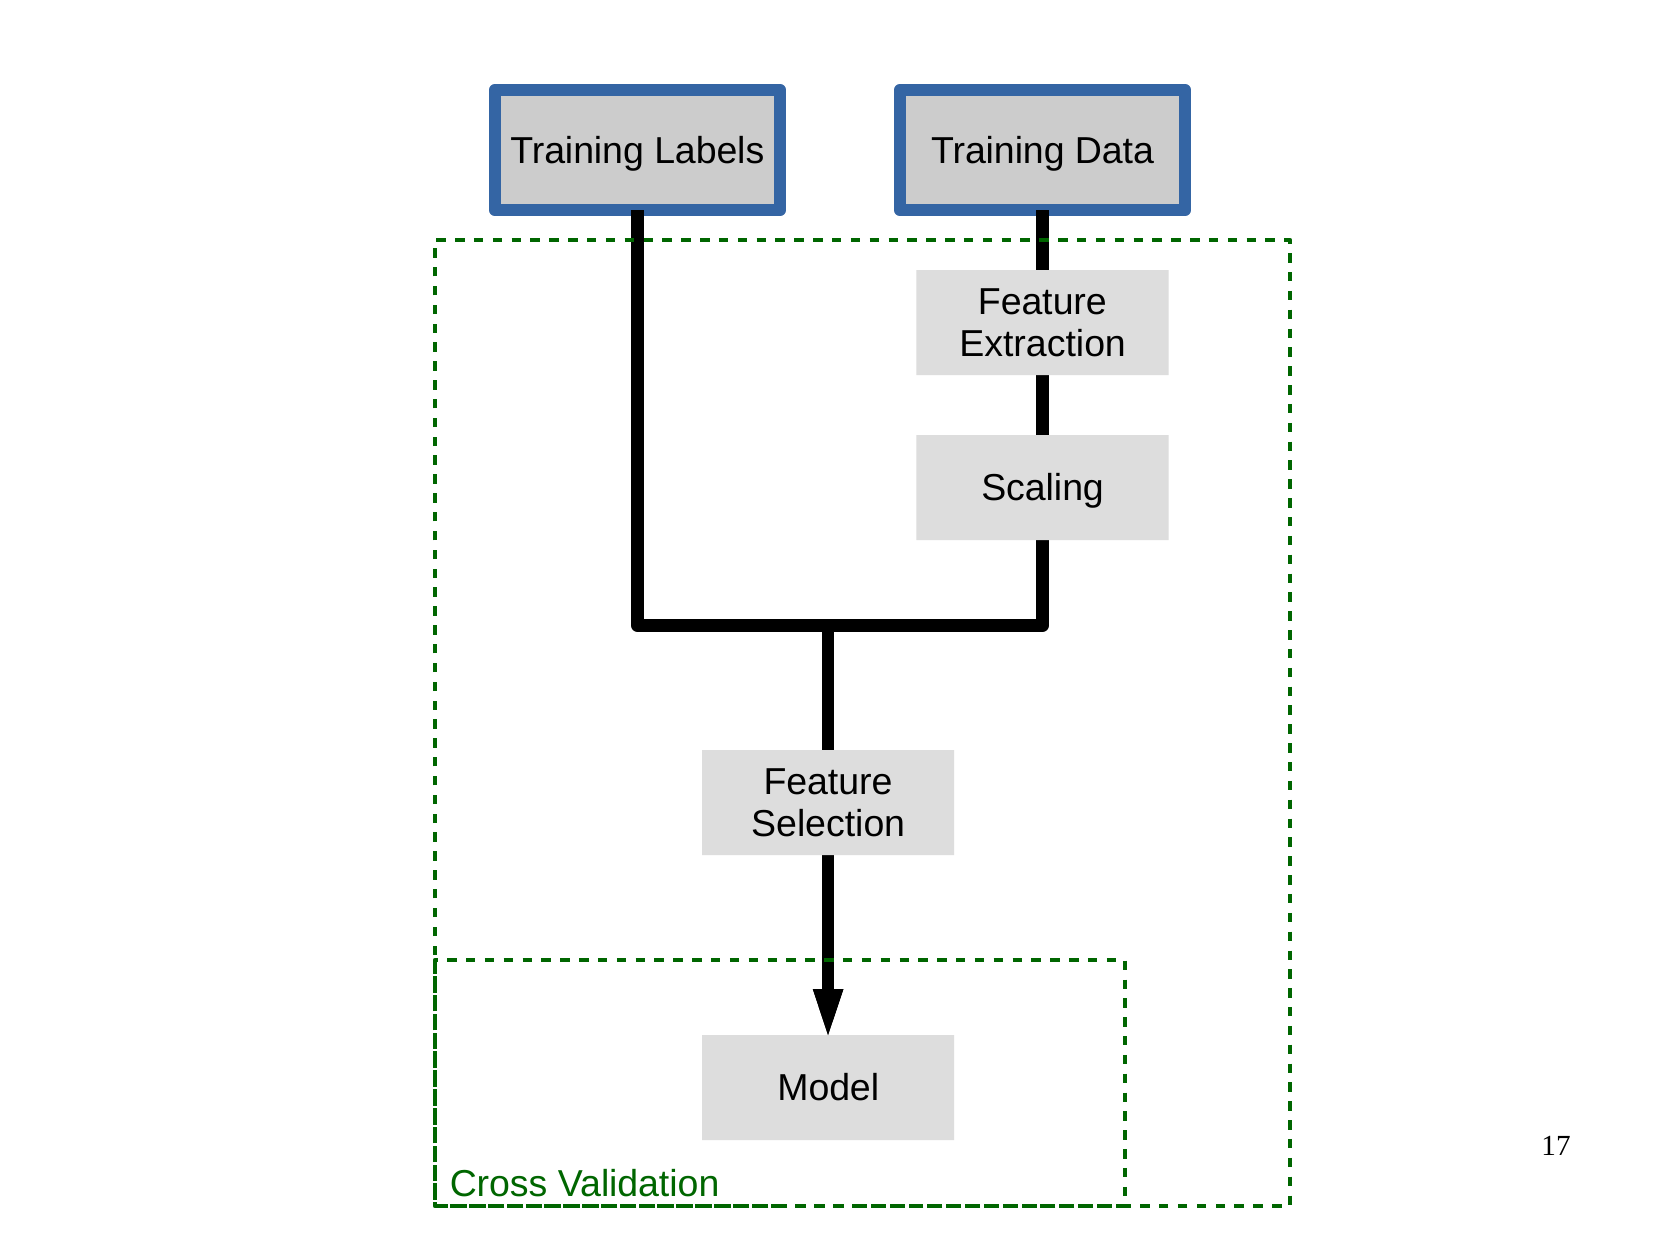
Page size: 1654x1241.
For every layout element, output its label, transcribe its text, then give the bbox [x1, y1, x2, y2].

text_box Feature Extraction [916, 270, 1169, 376]
text_box Cross Validation [435, 1155, 766, 1212]
text_box Training Data [900, 90, 1186, 211]
text_box Feature Selection [702, 750, 955, 856]
text_box Model [702, 1035, 955, 1141]
text_box Scaling [916, 435, 1169, 541]
text_box Training Labels [495, 90, 781, 211]
